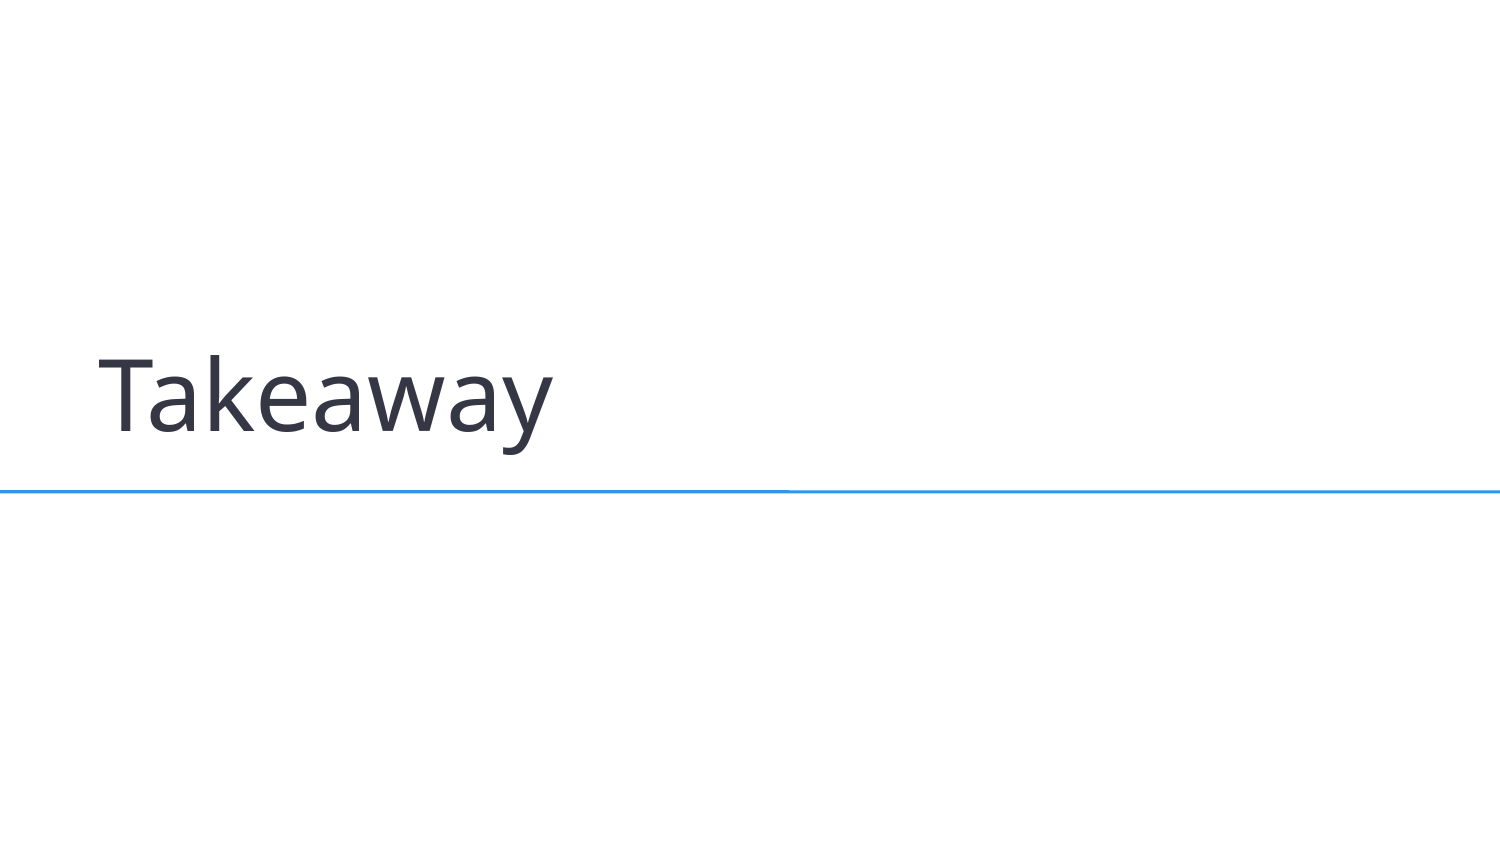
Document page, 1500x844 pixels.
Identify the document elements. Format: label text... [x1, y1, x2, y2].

title Takeaway [83, 206, 1417, 467]
